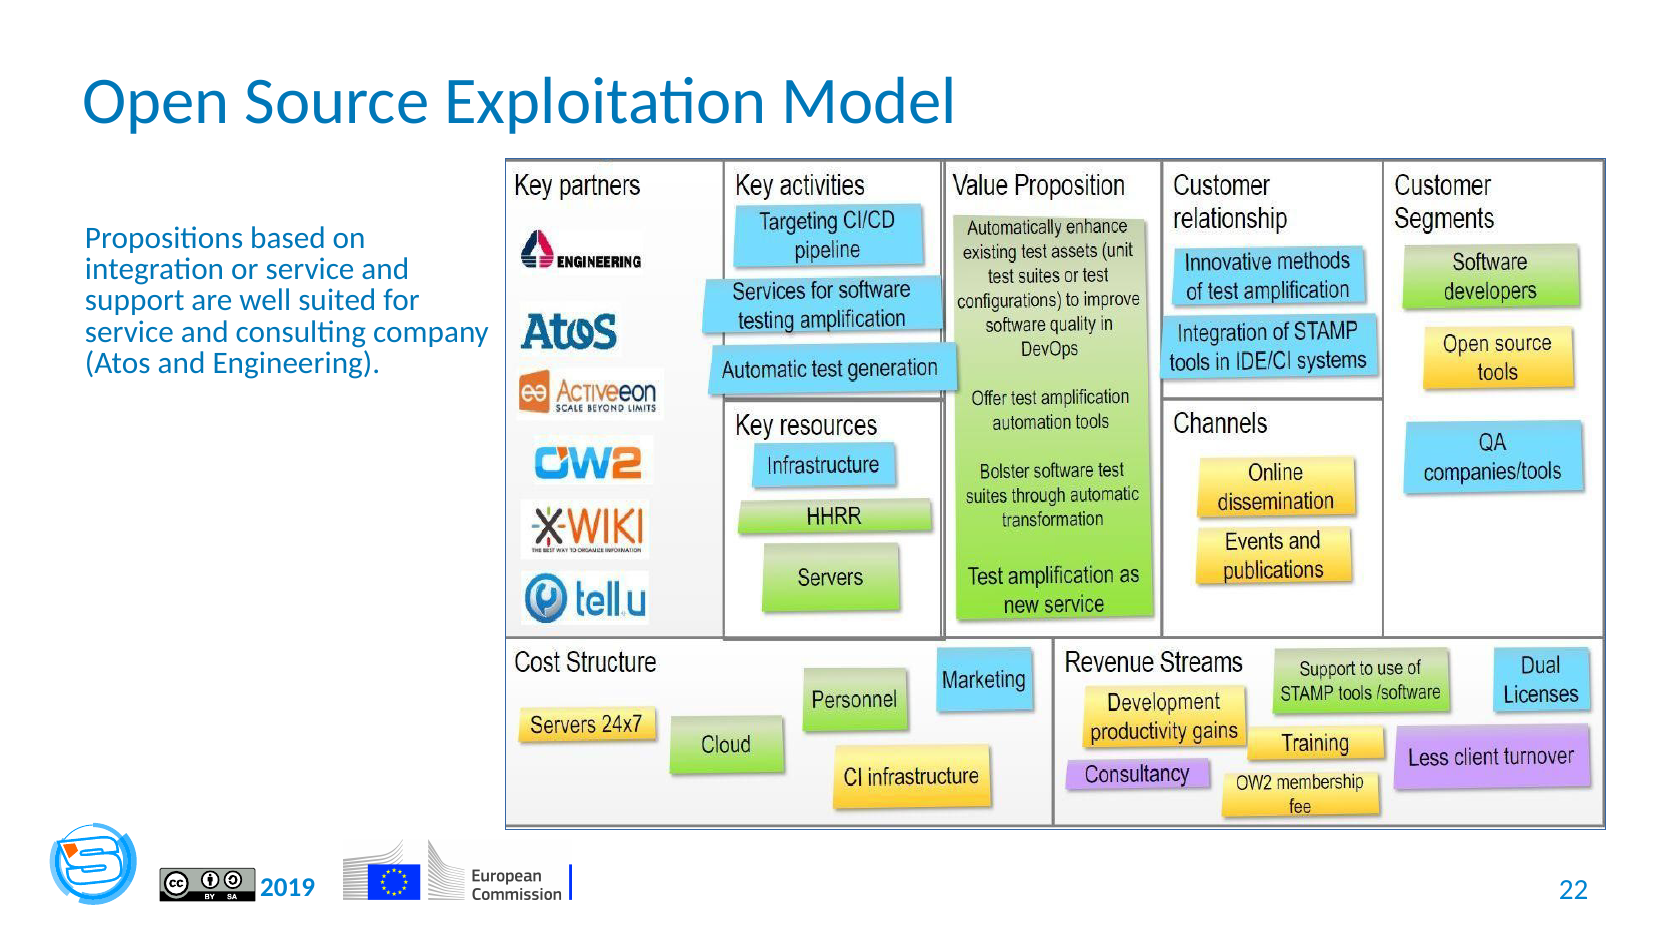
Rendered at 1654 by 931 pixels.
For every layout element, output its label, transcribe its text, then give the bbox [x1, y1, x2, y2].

title Open Source Exploitation Model [82, 73, 1563, 145]
list Propositions based on integration or service and support are well suited for service and consulting company (Atos and Engineering). [84, 224, 494, 807]
picture [343, 839, 572, 900]
picture [505, 158, 1606, 830]
